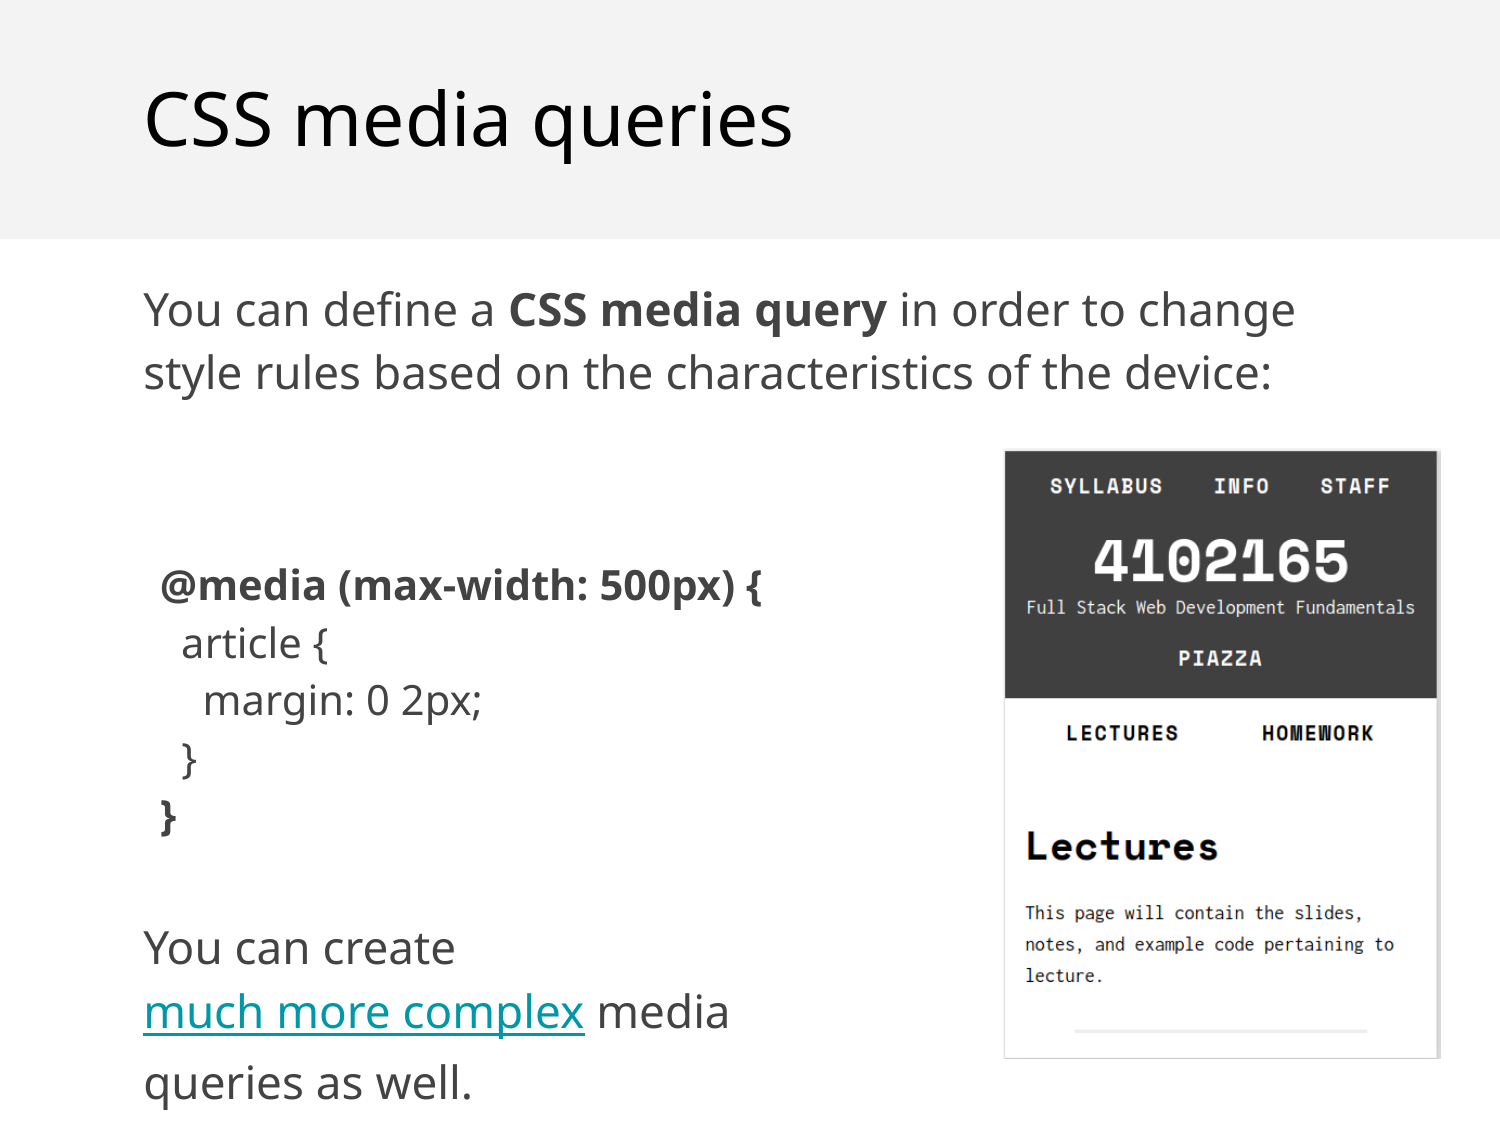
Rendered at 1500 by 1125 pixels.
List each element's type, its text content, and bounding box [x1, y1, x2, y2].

list You can define a CSS media query in order to change style rules based on the characteristics of the device: [128, 257, 1372, 522]
picture [1003, 448, 1441, 1059]
text_box @media (max-width: 500px) { article { margin: 0 2px; } } [144, 510, 836, 881]
list You can create much more complex media queries as well. [128, 895, 916, 1070]
title CSS media queries [128, 56, 1372, 183]
